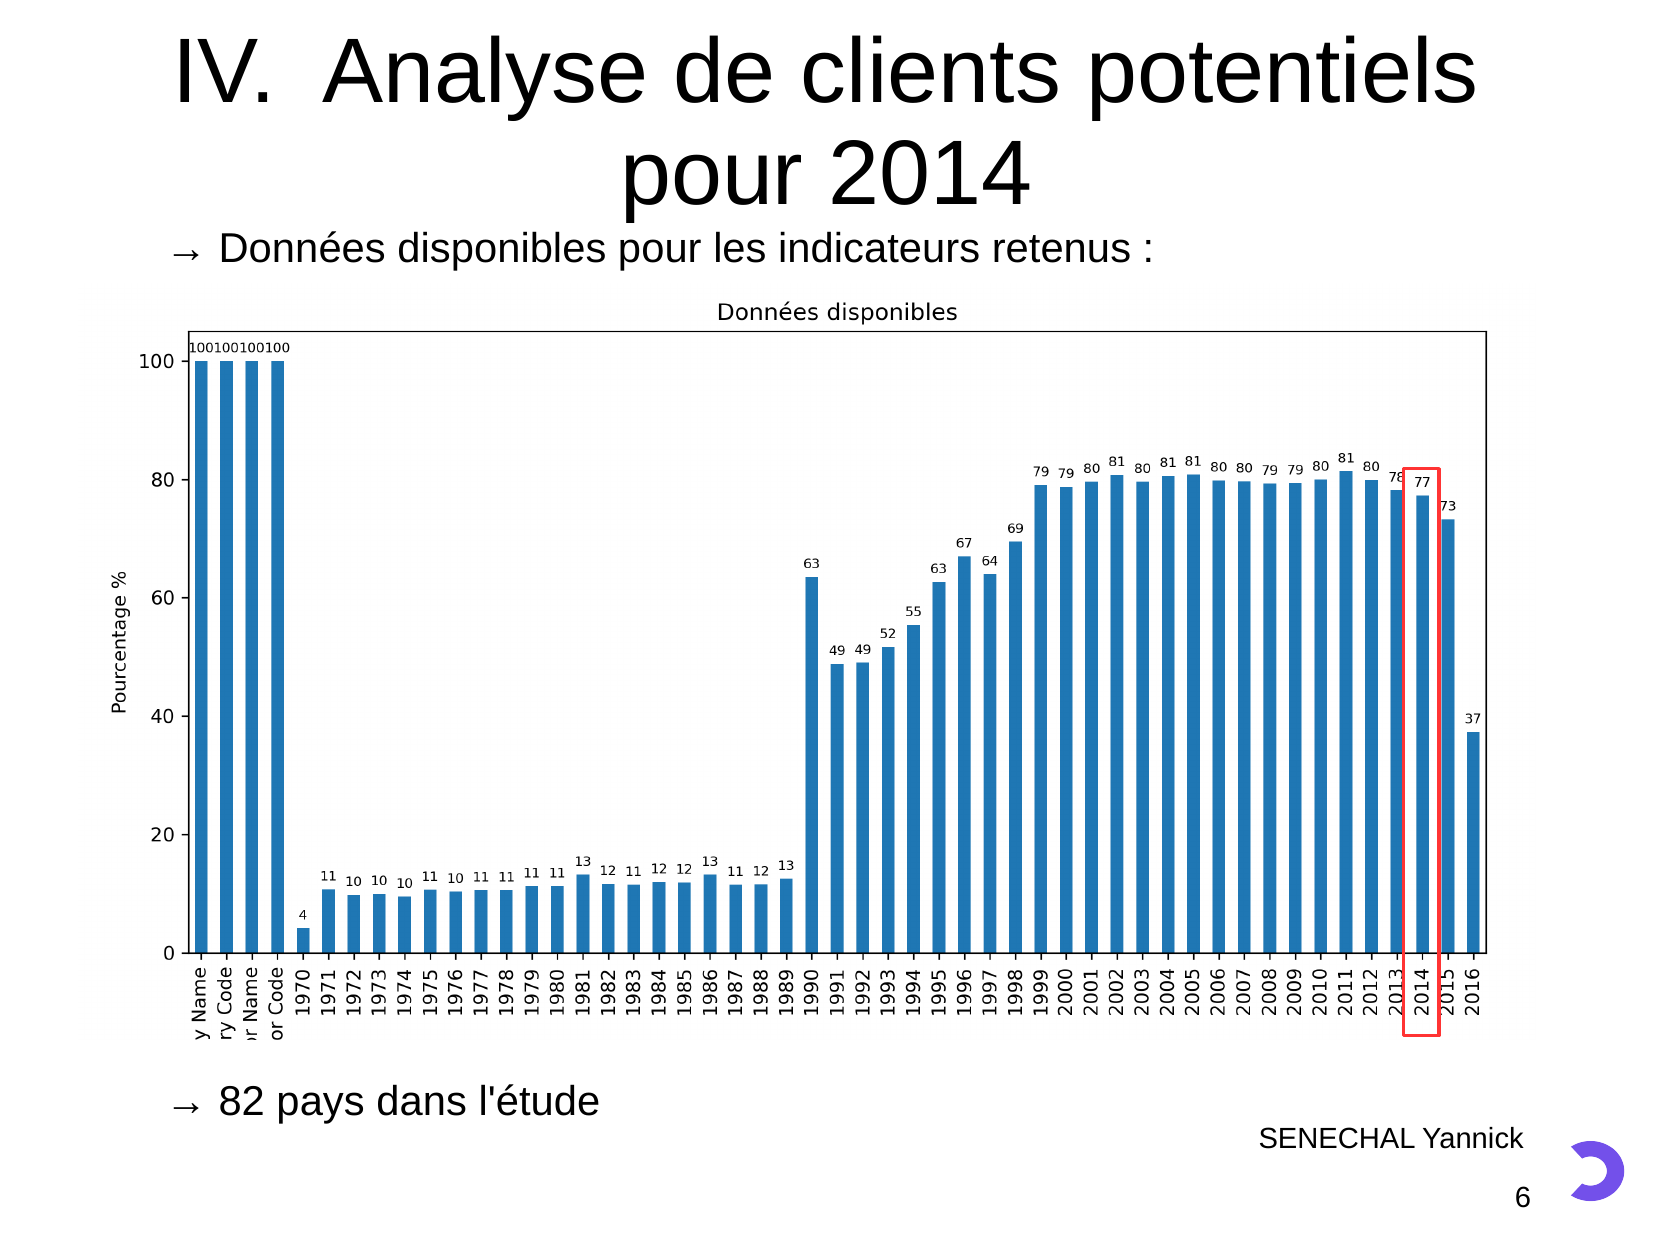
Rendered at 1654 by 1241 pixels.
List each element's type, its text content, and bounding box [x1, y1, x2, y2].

title IV. Analyse de clients potentiels pour 2014 [82, 19, 1571, 225]
picture [1583, 1125, 1642, 1217]
picture [78, 283, 1536, 1040]
list → Données disponibles pour les indicateurs retenus : → 82 pays dans l'étude [94, 224, 1583, 1241]
